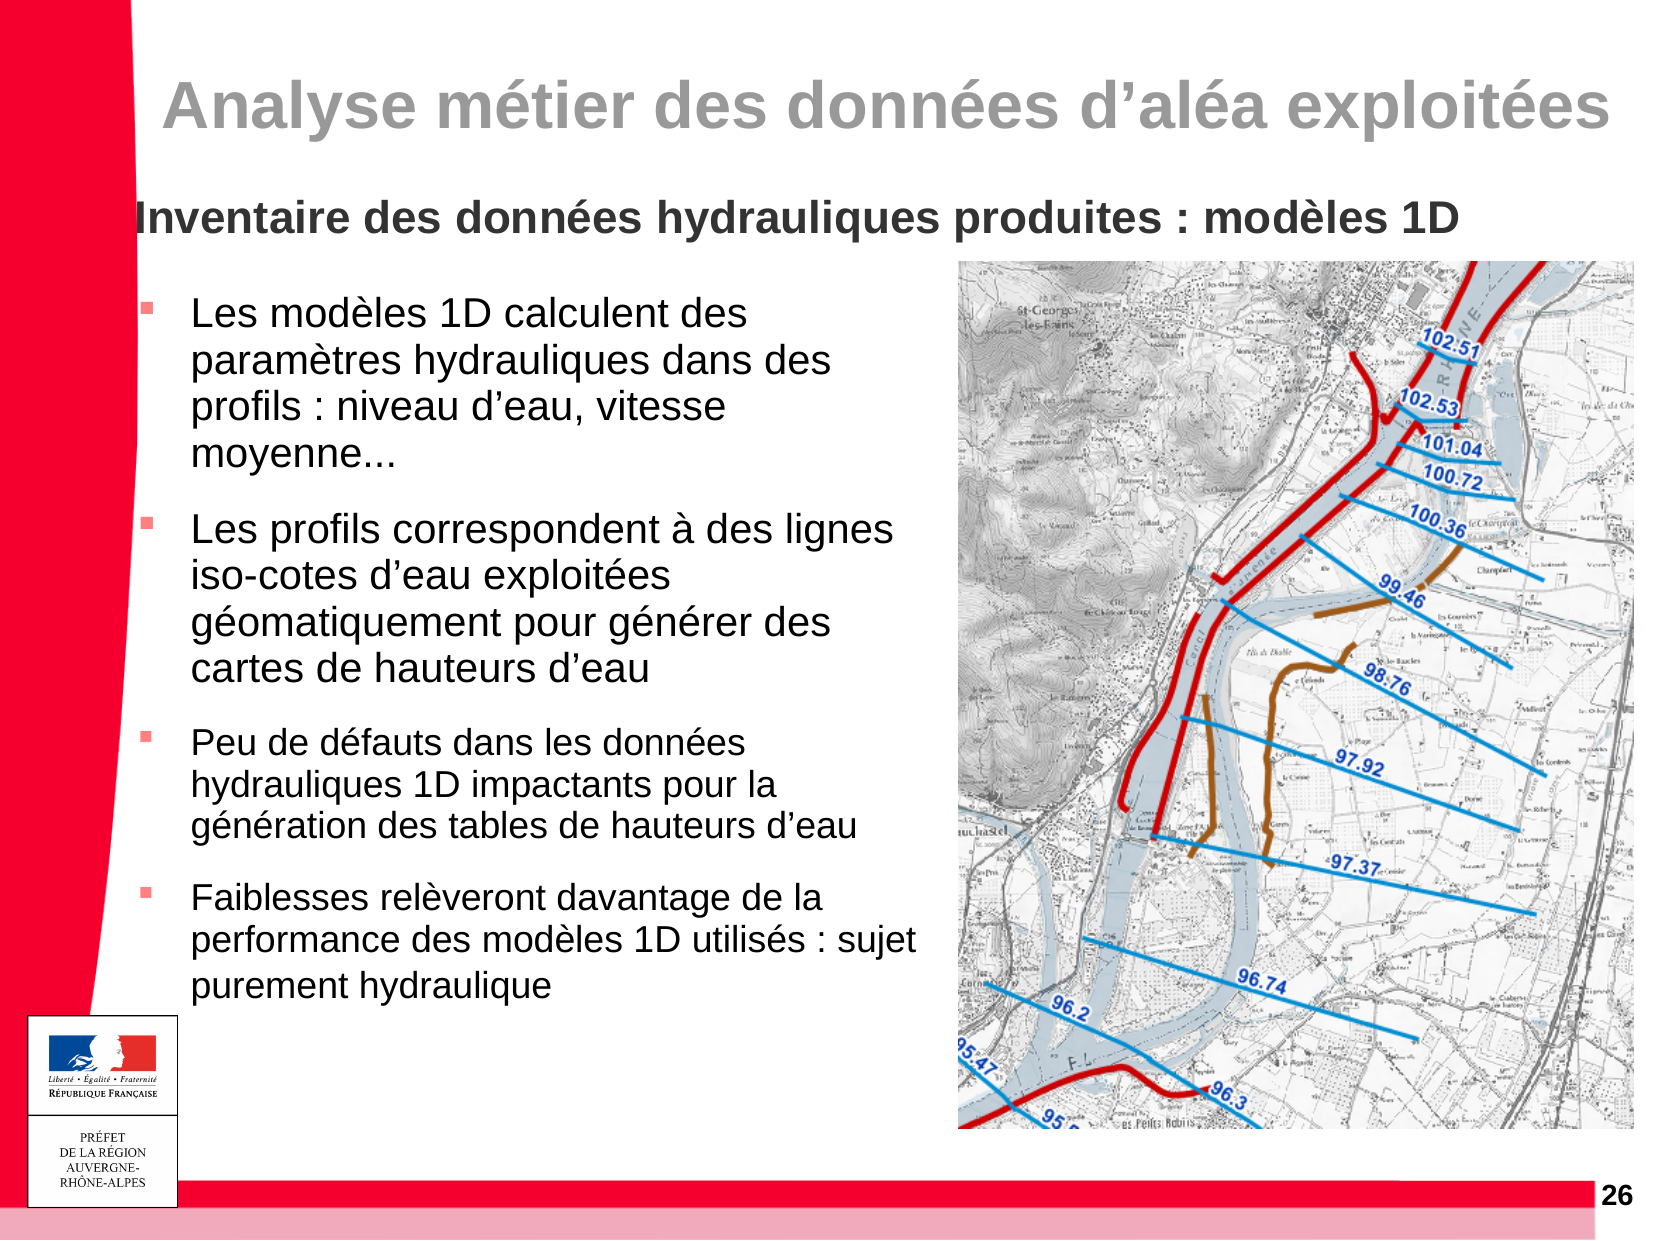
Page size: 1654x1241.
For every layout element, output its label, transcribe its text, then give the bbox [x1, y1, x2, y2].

title Inventaire des données hydrauliques produites : modèles 1D [134, 152, 1623, 283]
list Les modèles 1D calculent des paramètres hydrauliques dans des profils : niveau d’eau, vitesse moyenne... Les profils correspondent à des lignes iso-cotes d’eau exploitées géomatiquement pour générer des cartes de hauteurs d’eau Peu de défauts dans les données hydrauliques 1D impactants pour la génération des tables de hauteurs d’eau Faiblesses relèveront davantage de la performance des modèles 1D utilisés : sujet purement hydraulique [119, 290, 935, 1123]
picture [0, 0, 1654, 1240]
title Analyse métier des données d’aléa exploitées [143, 40, 1632, 170]
